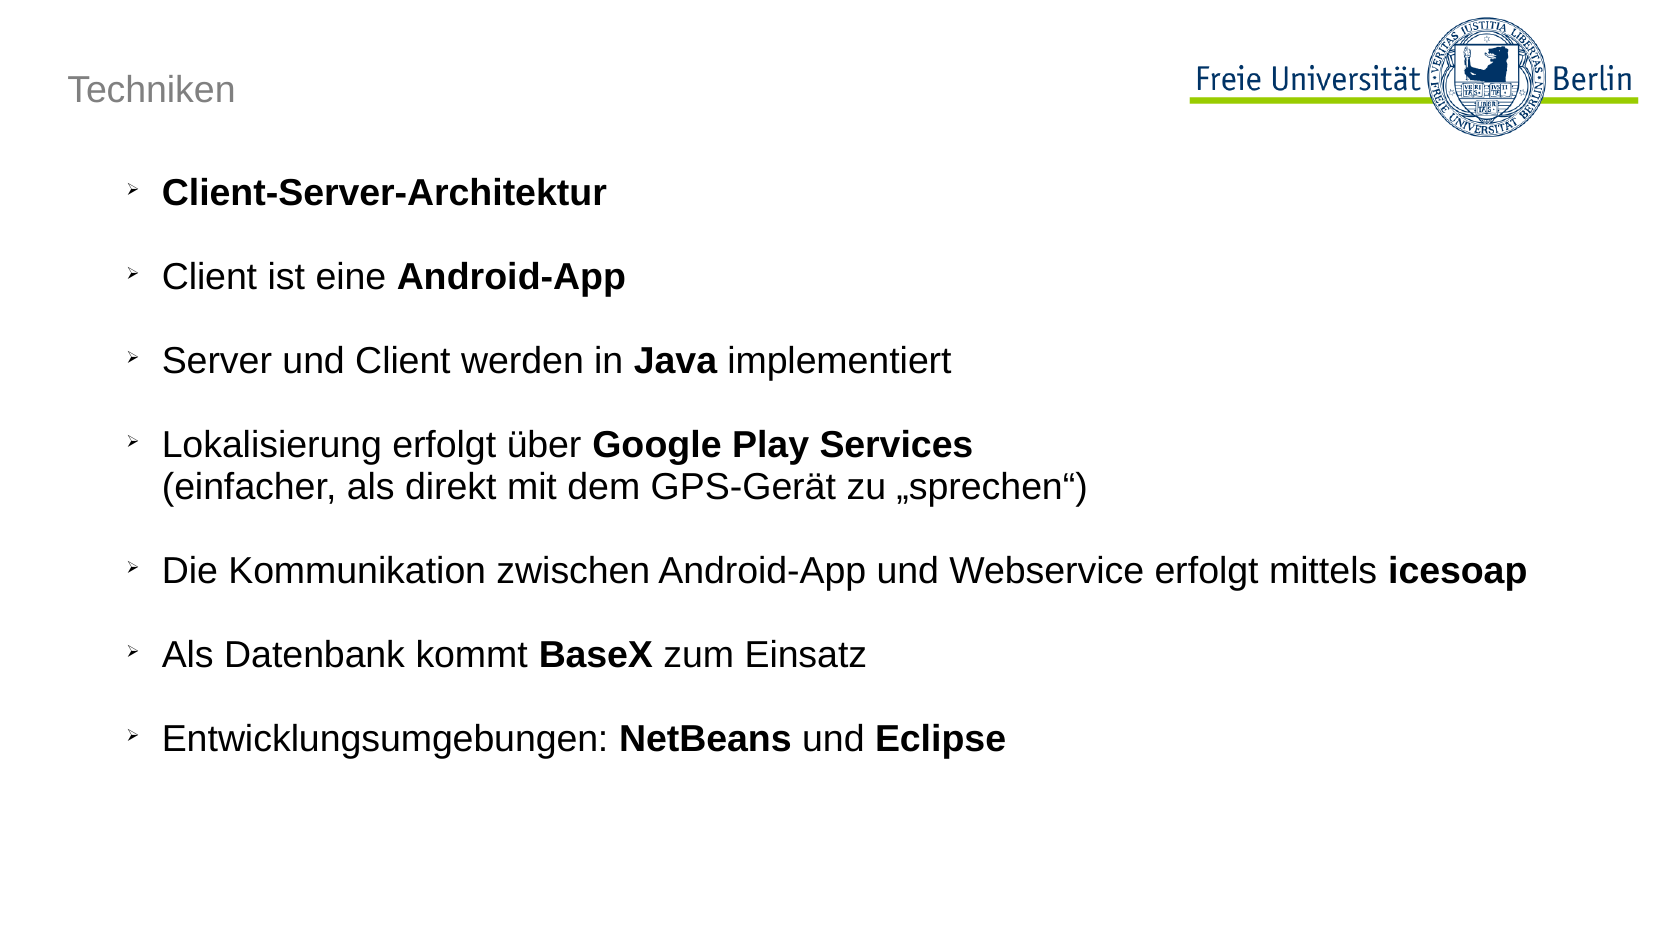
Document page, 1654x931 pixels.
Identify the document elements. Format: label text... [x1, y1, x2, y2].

picture [1185, 11, 1642, 142]
text_box Client-Server-Architektur Client ist eine Android-App Server und Client werden in Java implementiert Lokalisierung erfolgt über Google Play Services (einfacher, als direkt mit dem GPS-Gerät zu „sprechen“) Die Kommunikation zwischen Android-App und Webservice erfolgt mittels icesoap Als Datenbank kommt BaseX zum Einsatz Entwicklungsumgebungen: NetBeans und Eclipse [111, 163, 1542, 767]
text_box Techniken [52, 61, 251, 119]
